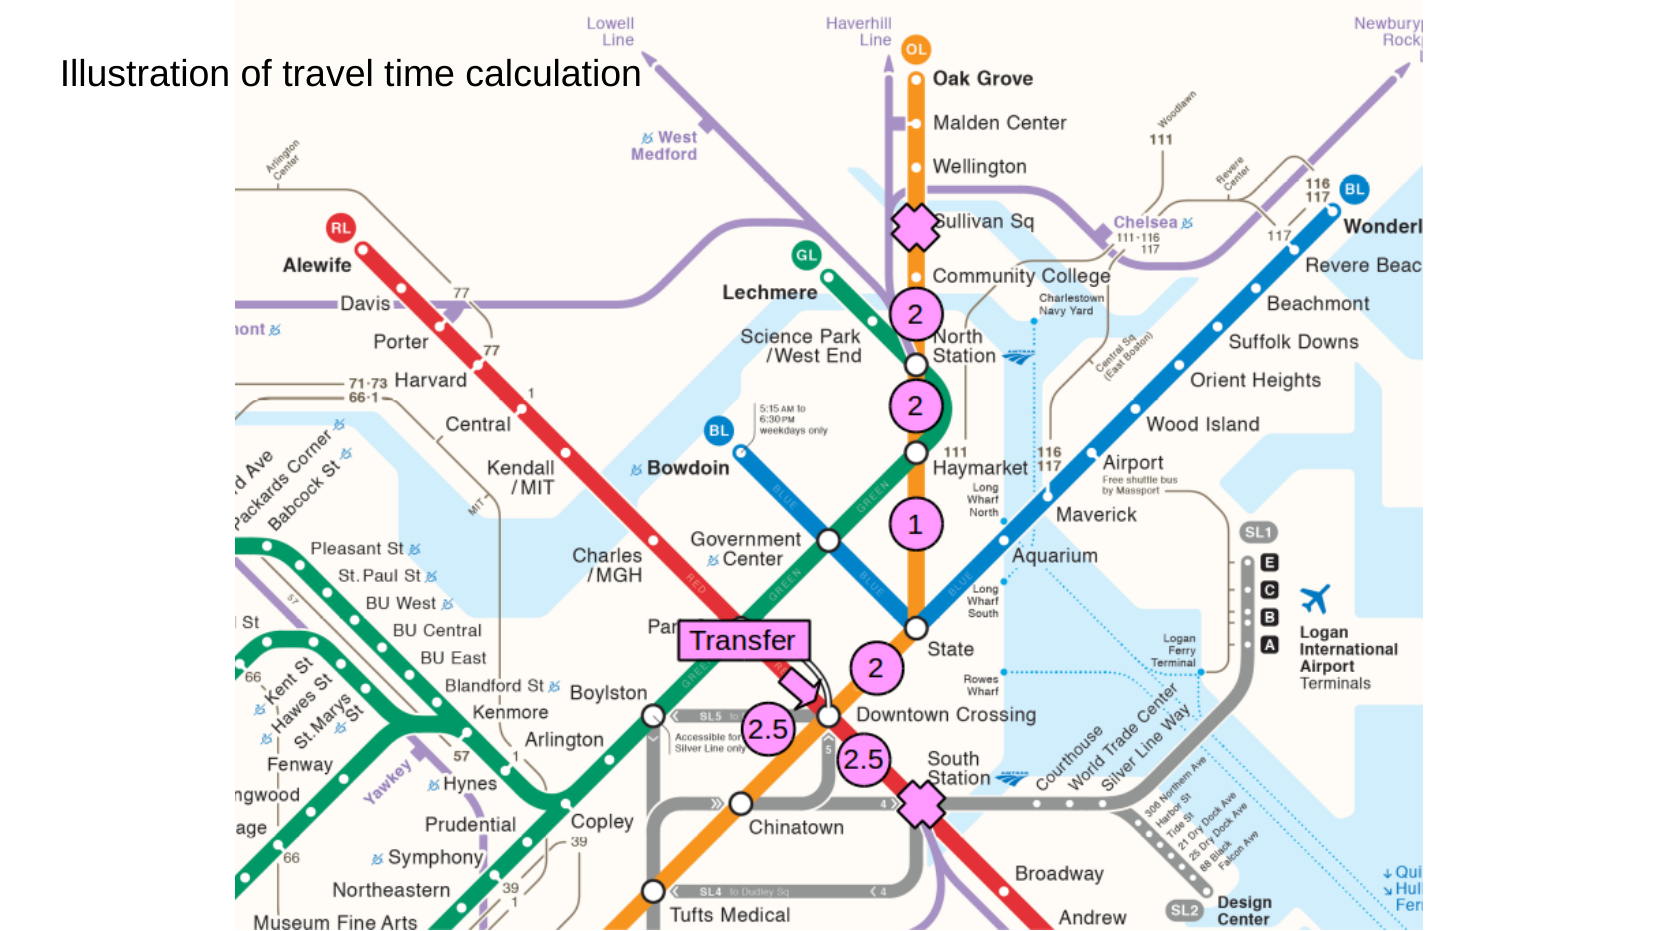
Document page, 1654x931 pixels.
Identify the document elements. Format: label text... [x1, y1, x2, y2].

picture [235, 0, 1423, 930]
text_box Illustration of travel time calculation [45, 45, 658, 102]
